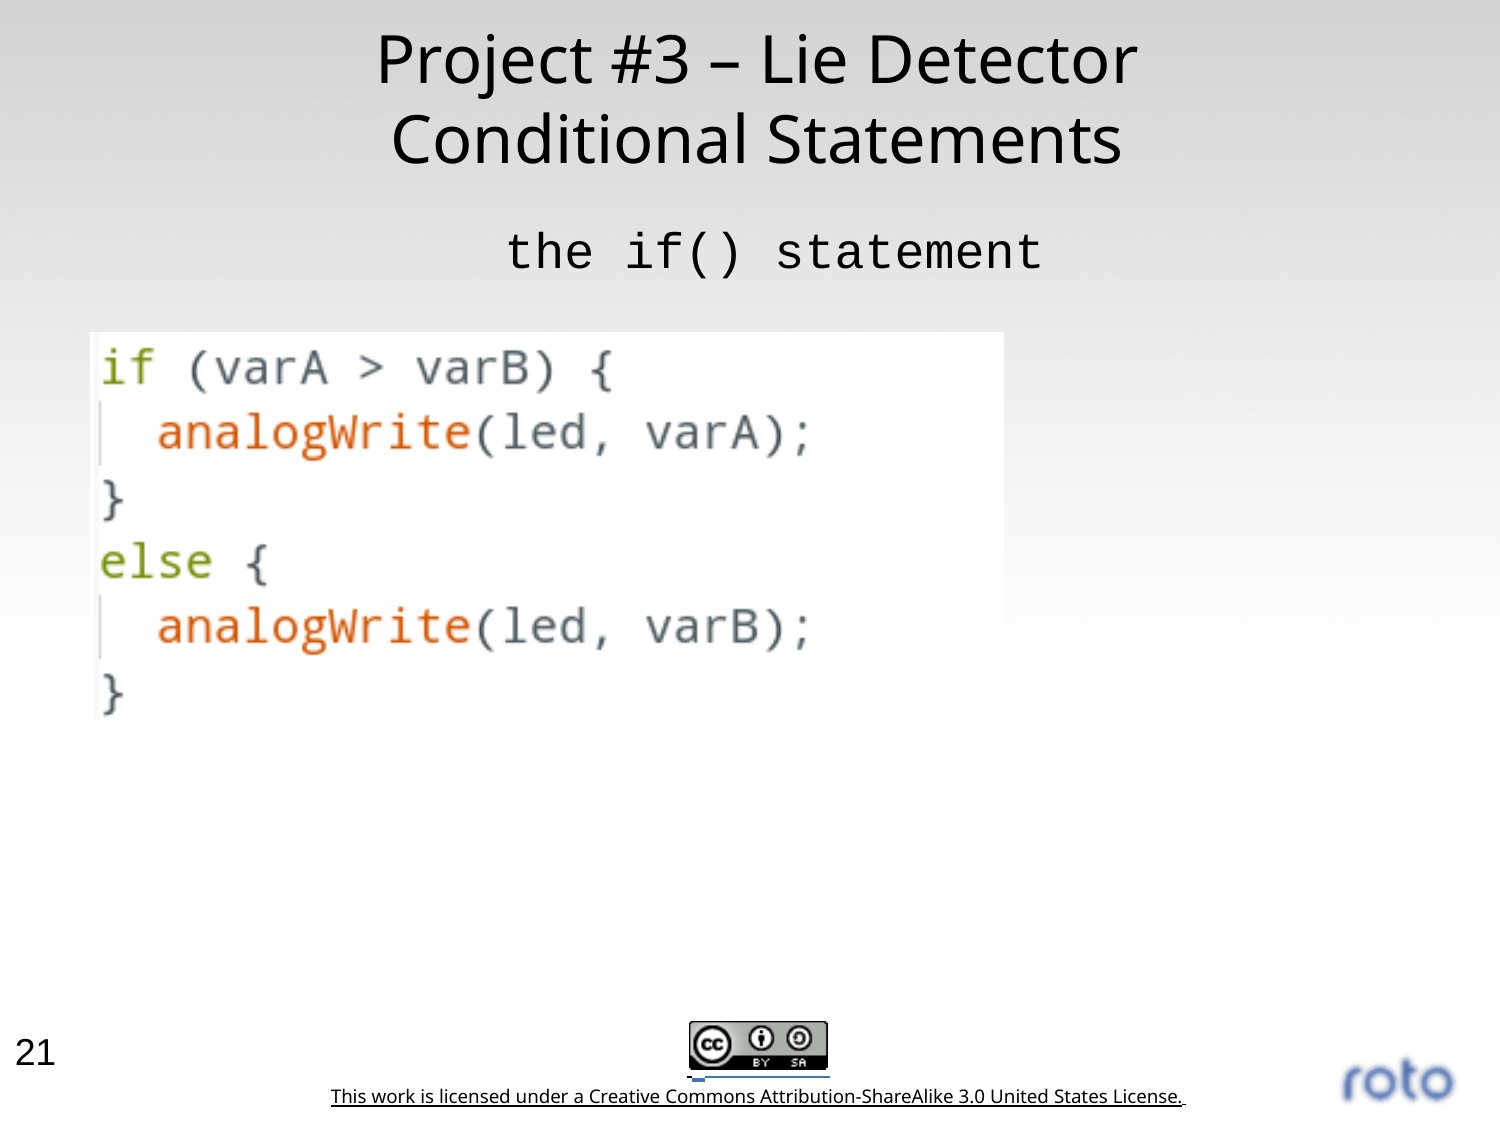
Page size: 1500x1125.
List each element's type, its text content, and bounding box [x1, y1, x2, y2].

text_box the if() statement [489, 219, 1090, 292]
picture [0, 0, 1500, 1125]
title Project #3 – Lie Detector Conditional Statements [75, 2, 1441, 191]
